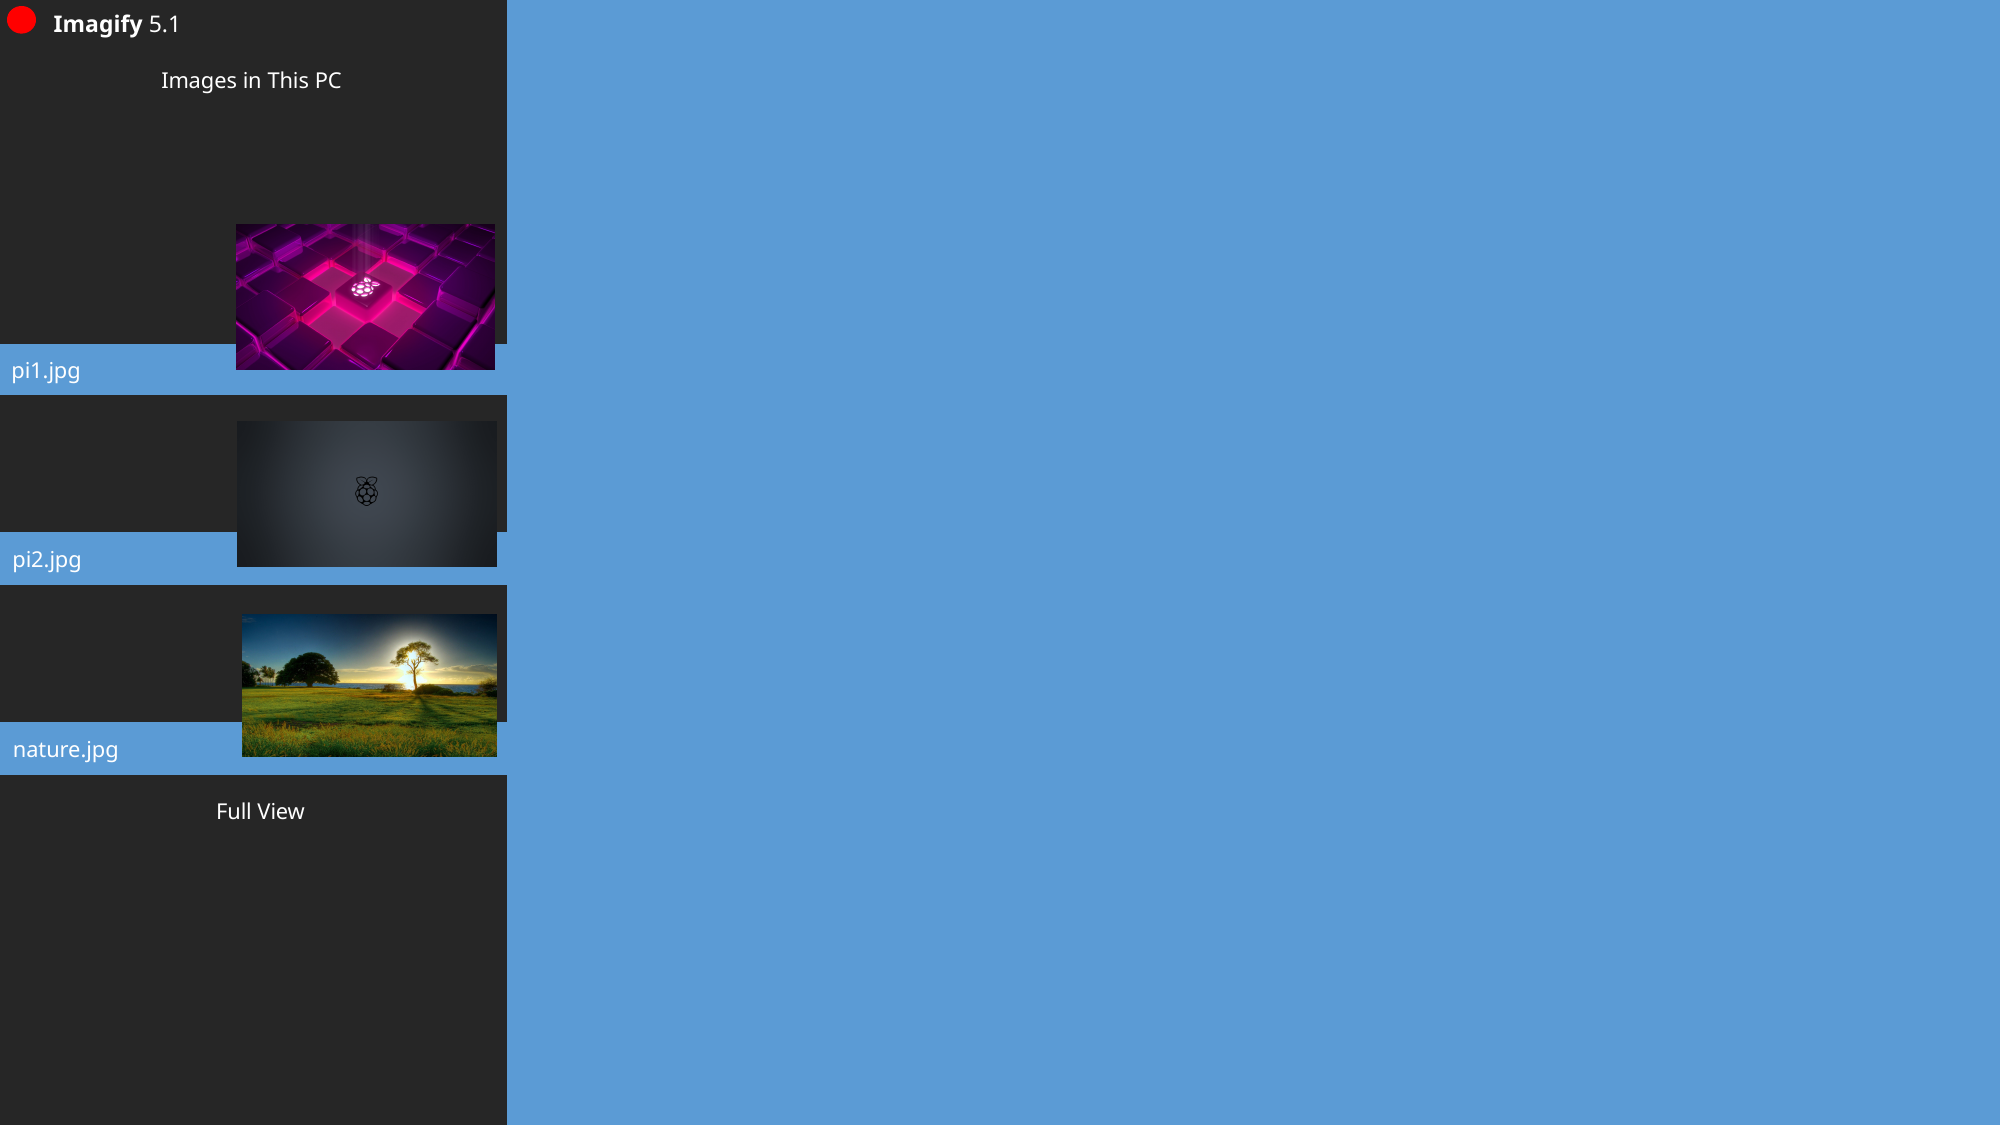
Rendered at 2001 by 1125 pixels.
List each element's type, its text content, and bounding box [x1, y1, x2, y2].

text_box pi2.jpg [0, 532, 507, 585]
title Imagify 5.1 [38, 4, 376, 36]
text_box pi1.jpg [0, 344, 507, 395]
picture [237, 421, 497, 567]
text_box [0, 0, 2000, 1125]
text_box Full View [21, 788, 500, 834]
text_box Images in This PC [12, 57, 491, 102]
picture [236, 224, 495, 371]
text_box nature.jpg [0, 722, 507, 775]
picture [242, 614, 497, 757]
